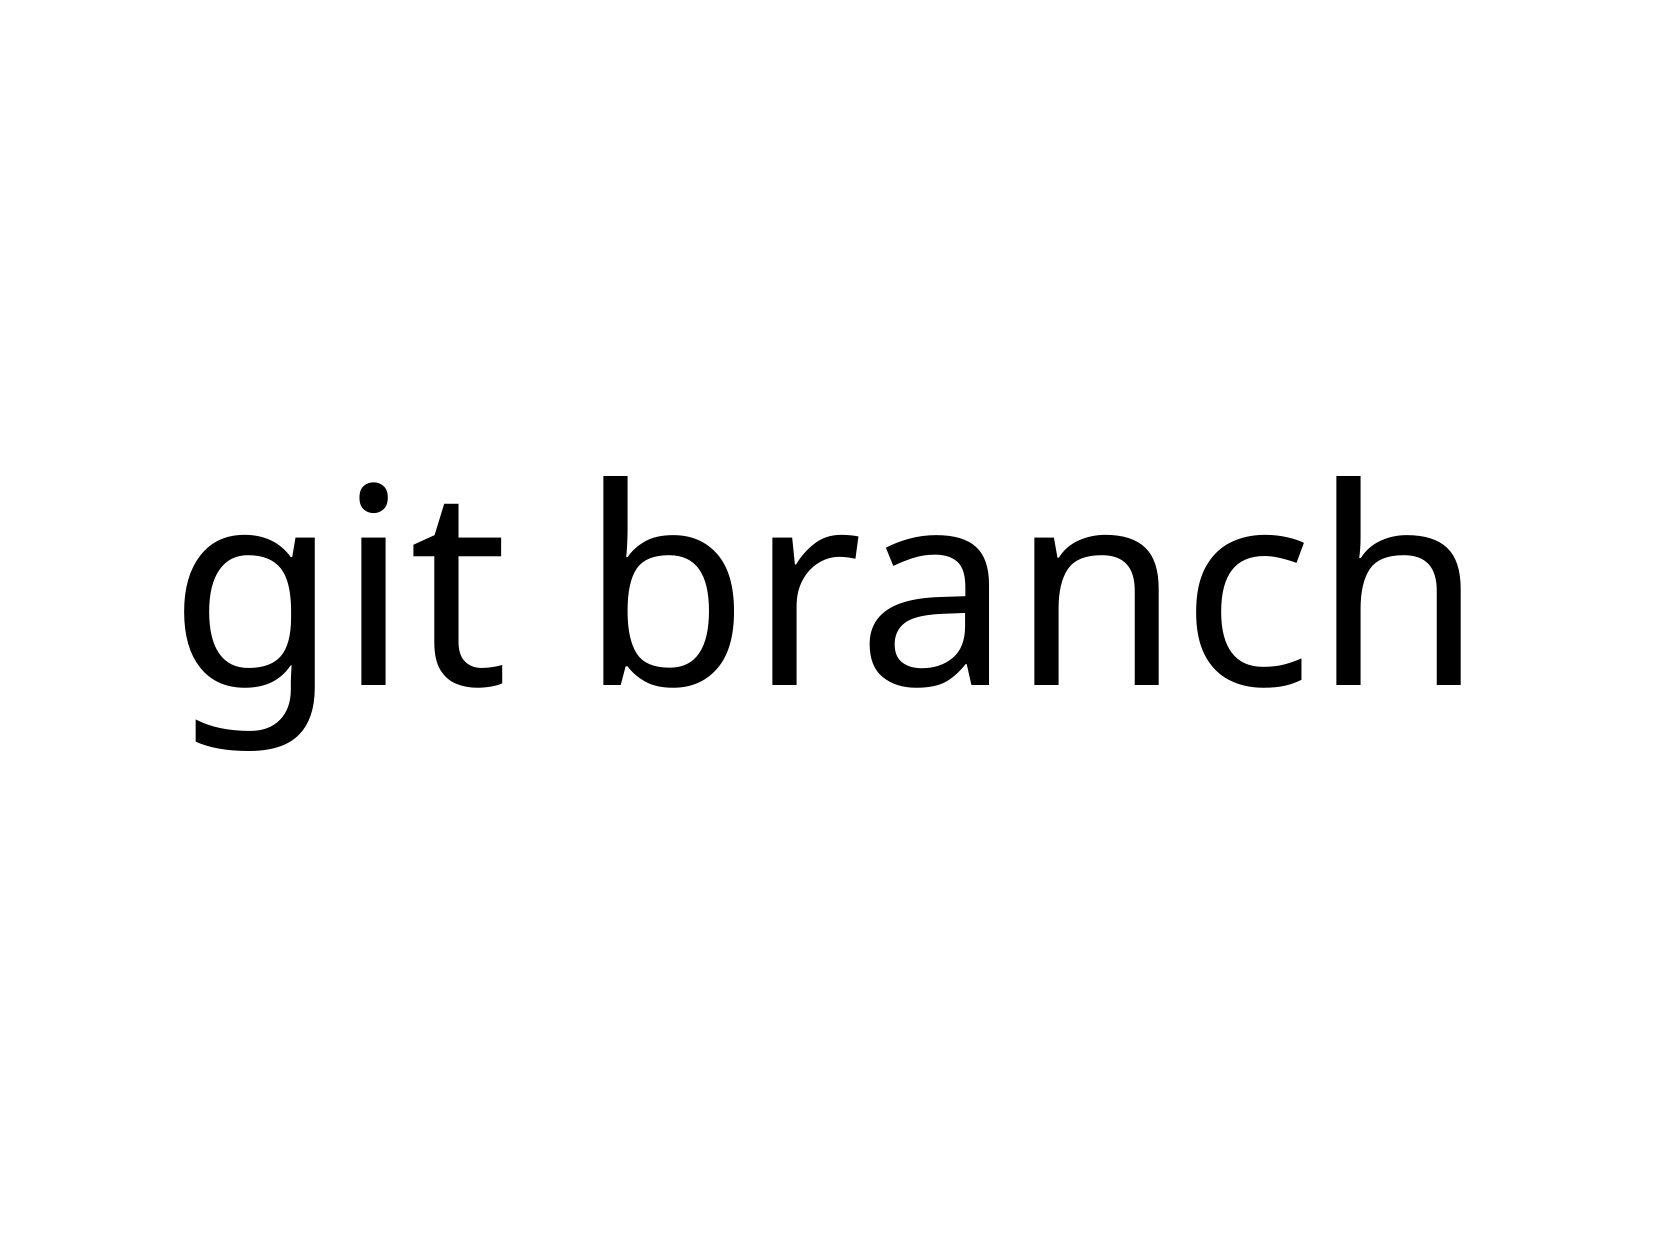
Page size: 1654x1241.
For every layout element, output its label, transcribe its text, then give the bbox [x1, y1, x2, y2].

subtitle git branch [82, 56, 1571, 1102]
